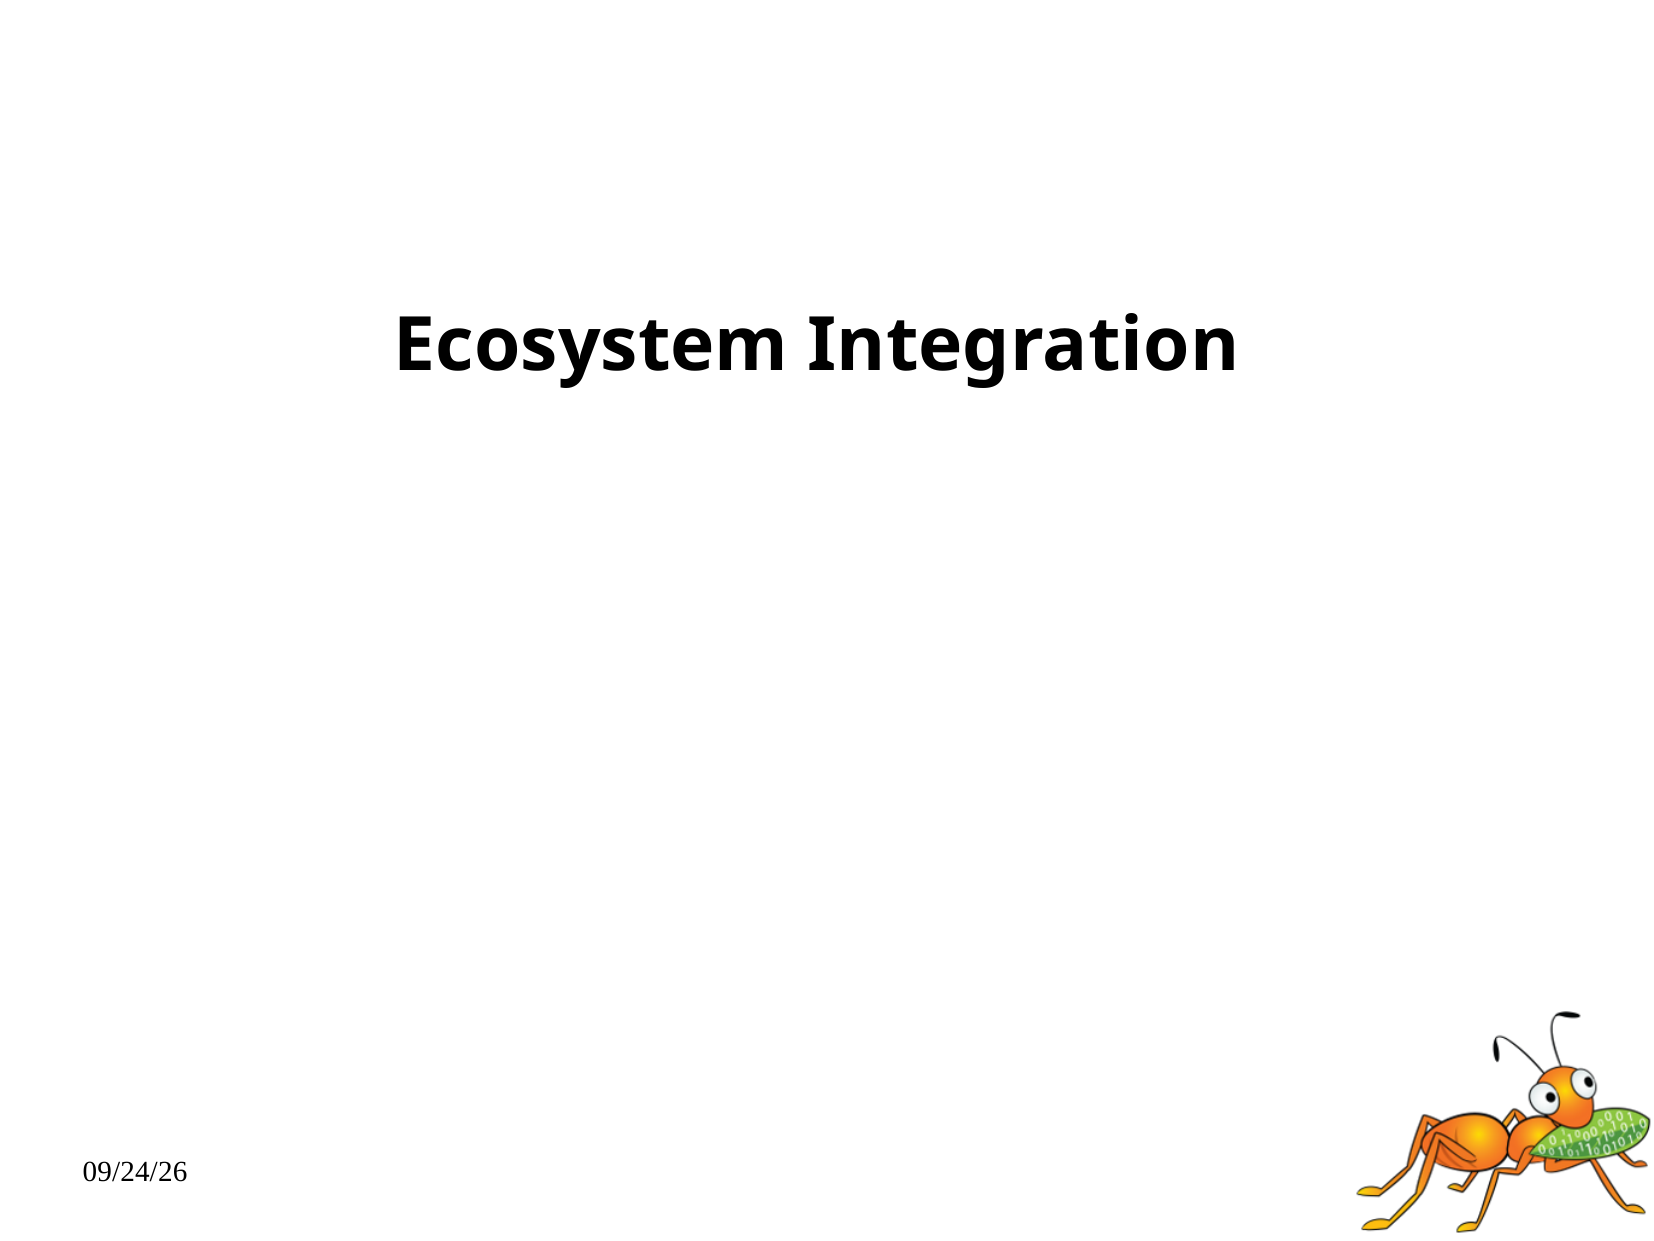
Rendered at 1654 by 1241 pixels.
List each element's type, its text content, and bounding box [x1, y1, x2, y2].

picture [1353, 1009, 1654, 1235]
list Ecosystem Integration [82, 290, 1571, 1010]
